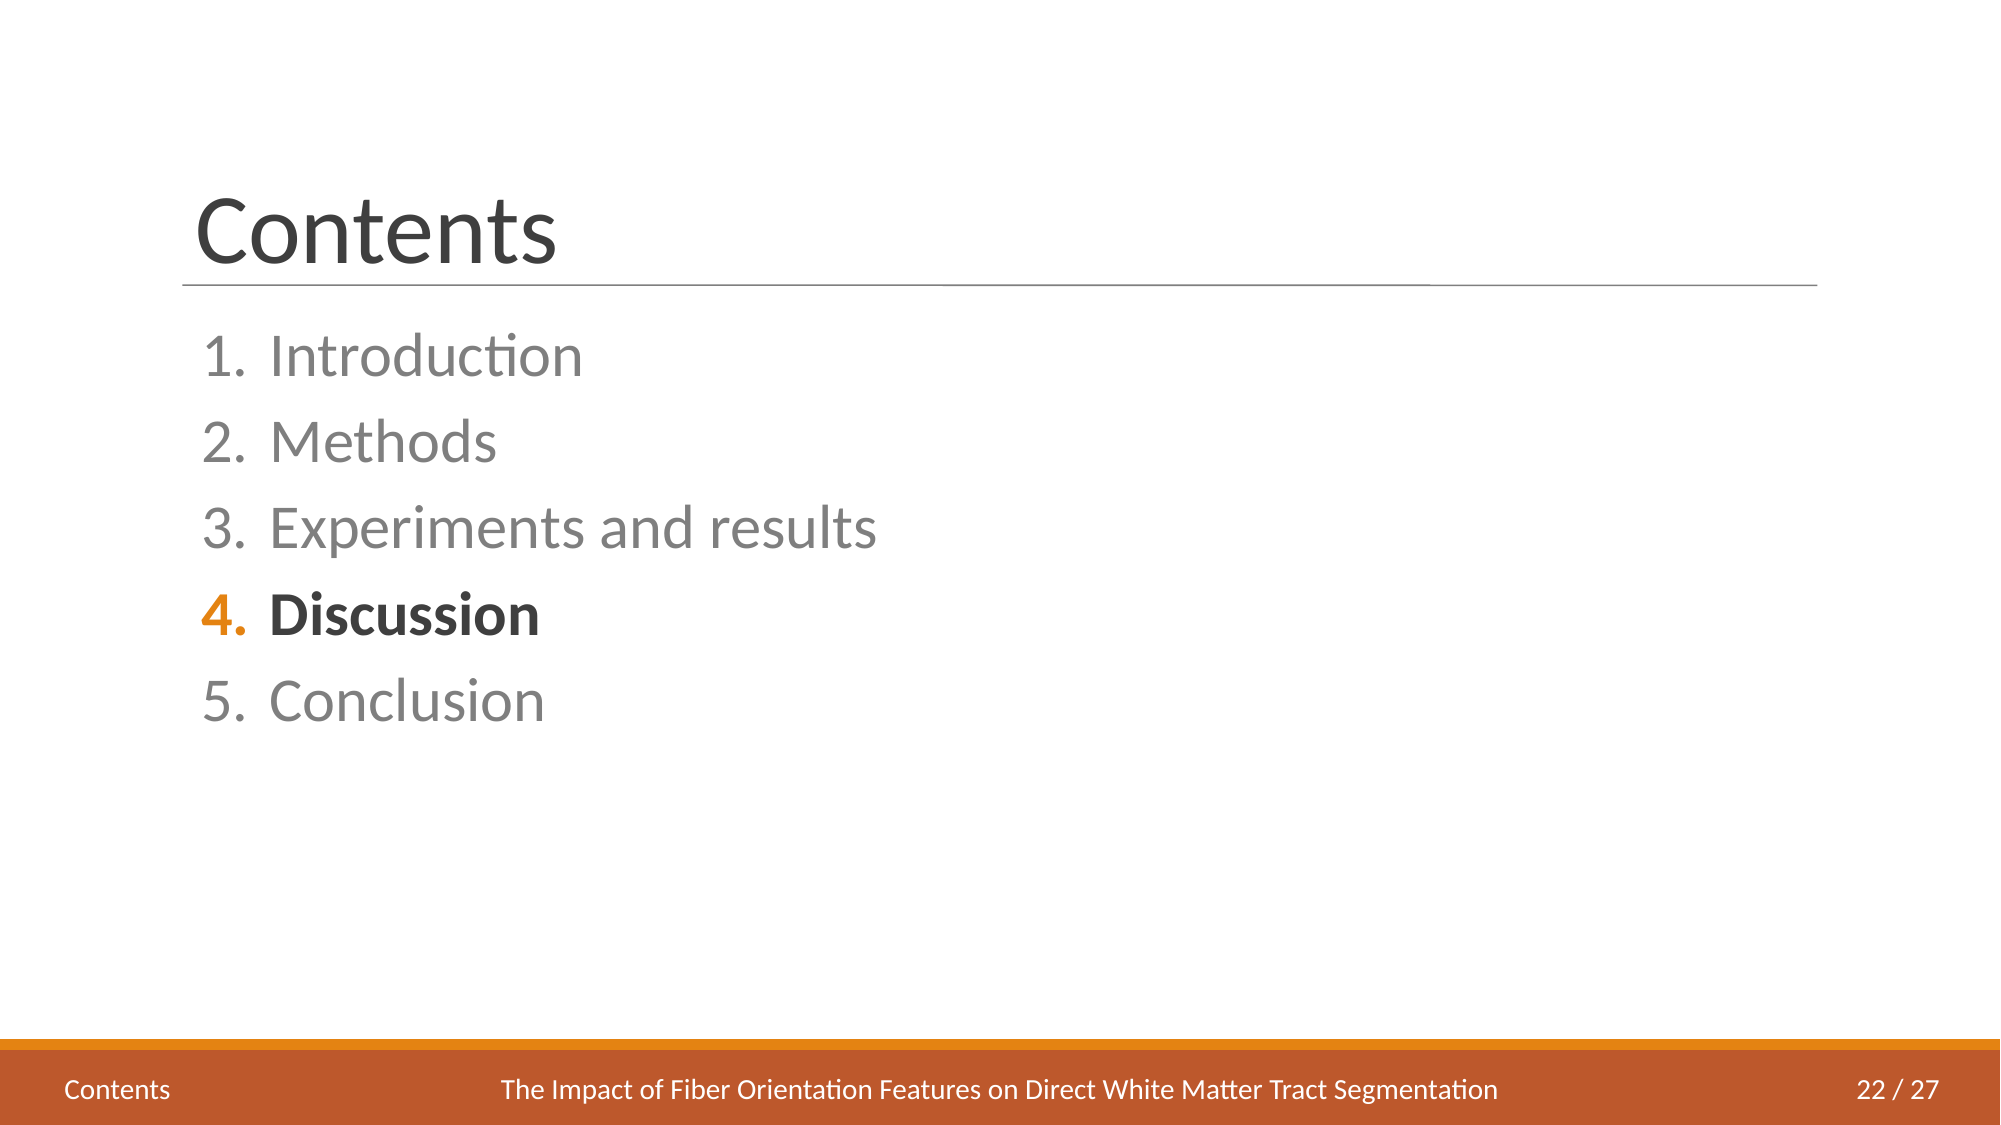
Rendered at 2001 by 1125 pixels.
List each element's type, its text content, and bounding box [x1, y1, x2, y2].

slide_number The Impact of Fiber Orientation Features on Direct White Matter Tract Segmentation [392, 753, 1608, 1125]
slide_number 1 / 27 [1741, 753, 1962, 1125]
slide_number Contents [49, 753, 356, 1125]
list Introduction Methods Experiments and results Discussion Conclusion [180, 302, 1831, 941]
title Contents [180, 114, 1830, 302]
